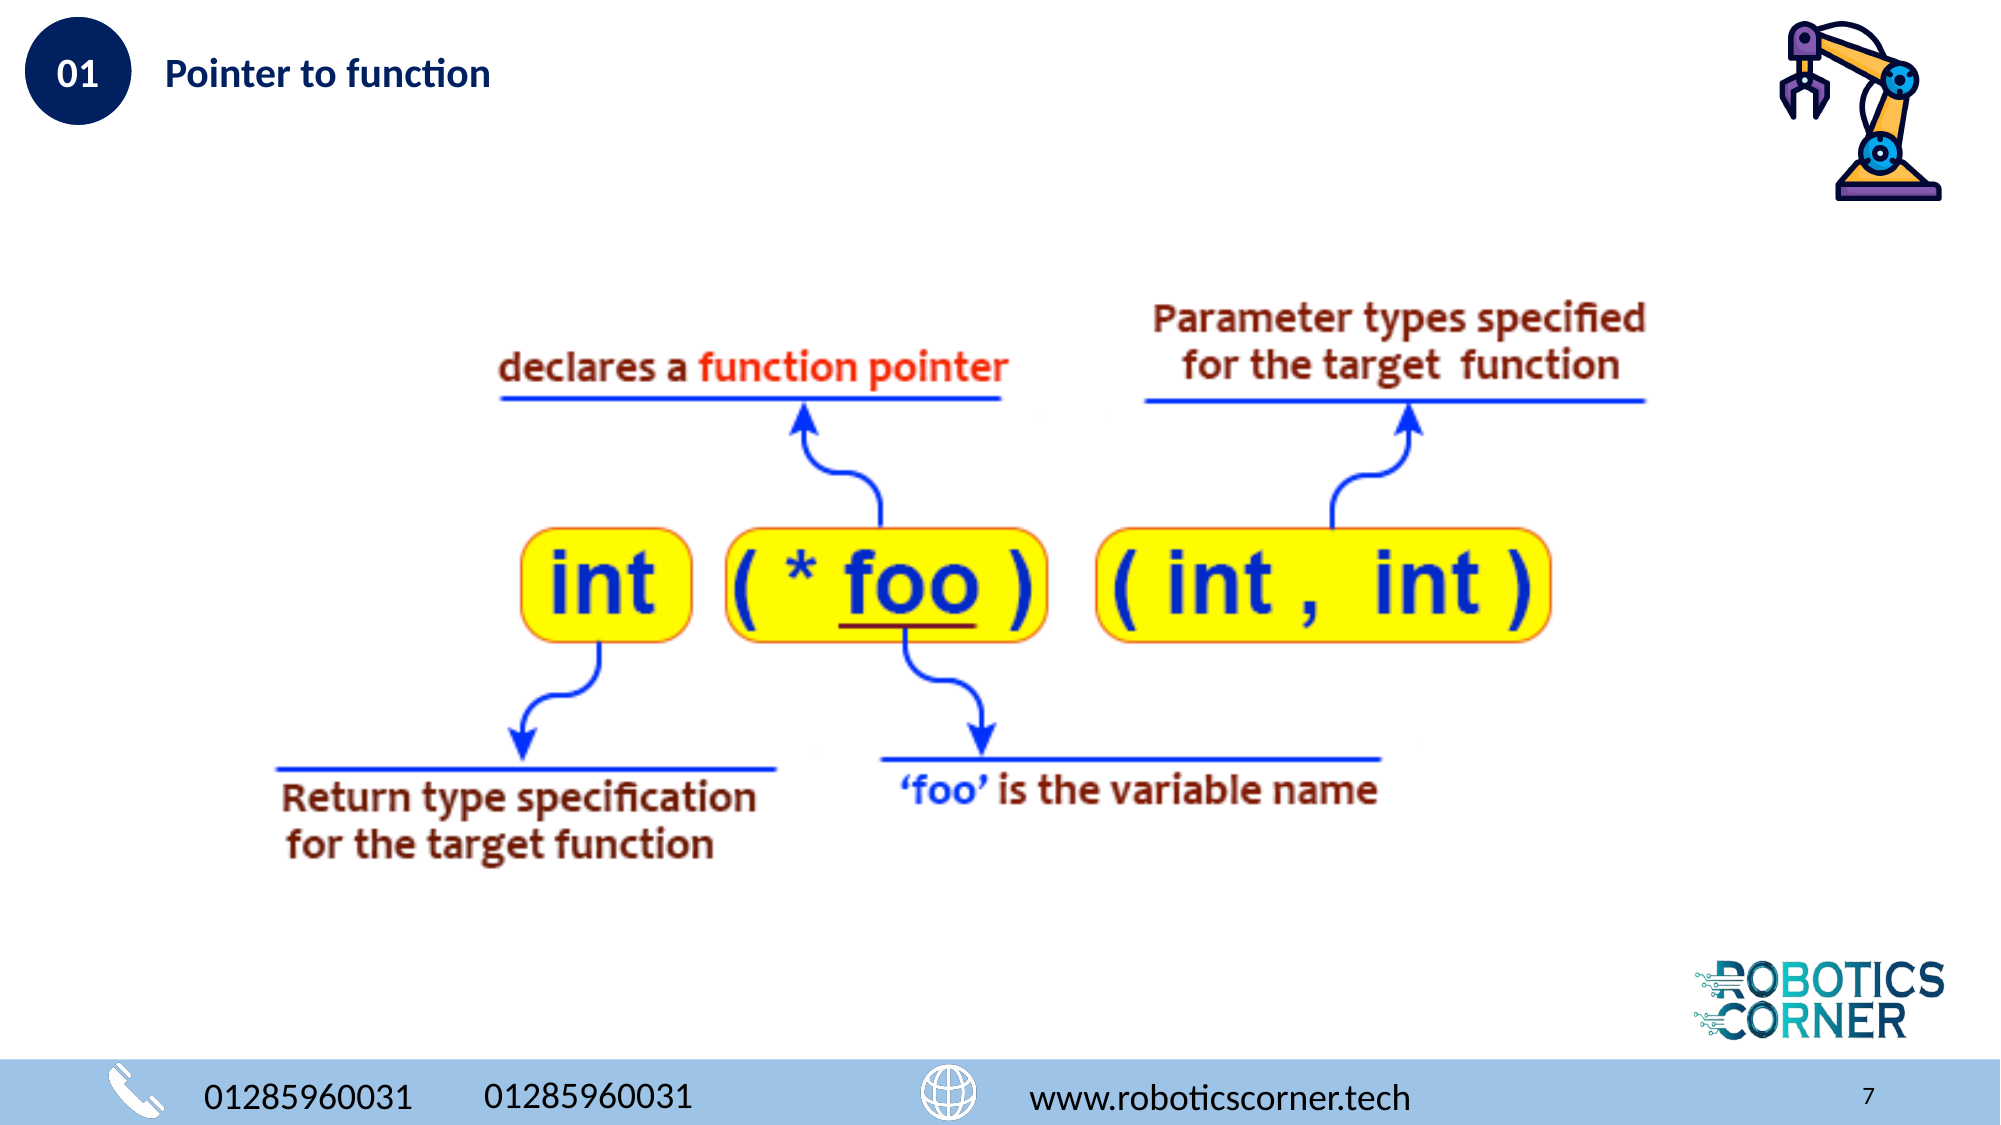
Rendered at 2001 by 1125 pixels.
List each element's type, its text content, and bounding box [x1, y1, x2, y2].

picture [1771, 21, 1950, 201]
text_box Pointer to function [150, 38, 622, 103]
picture [103, 1057, 170, 1124]
text_box 01 [22, 14, 134, 128]
picture [195, 209, 1953, 1059]
picture [915, 1059, 981, 1125]
